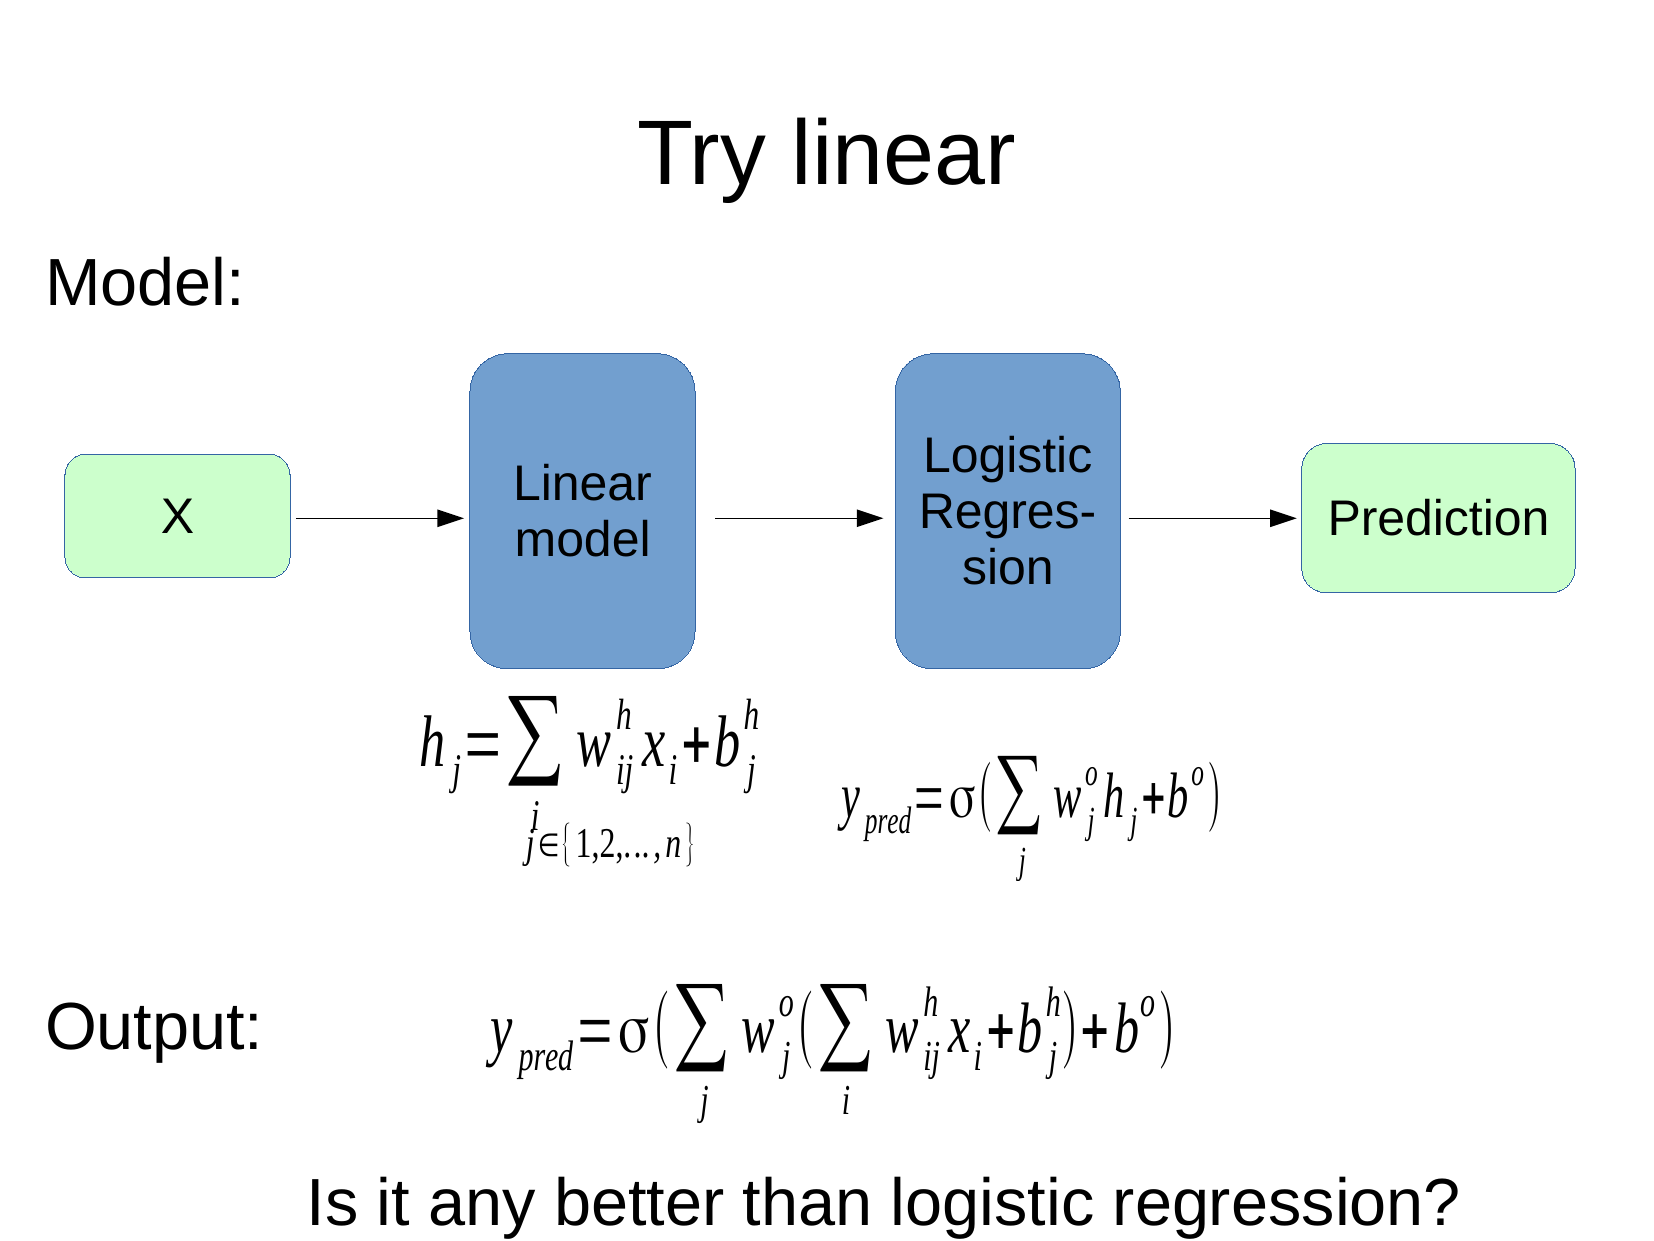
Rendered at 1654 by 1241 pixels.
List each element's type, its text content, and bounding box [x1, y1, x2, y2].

text_box Is it any better than logistic regression? [306, 1165, 1537, 1241]
chart [406, 688, 772, 871]
chart [471, 976, 1189, 1124]
title Try linear [82, 49, 1571, 257]
text_box Prediction [1301, 443, 1576, 593]
text_box Linear model [469, 353, 696, 669]
text_box Output: [45, 989, 366, 1065]
text_box Model: [45, 230, 676, 334]
text_box Logistic Regres- sion [895, 353, 1121, 669]
text_box X [64, 454, 291, 578]
chart [825, 748, 1232, 881]
